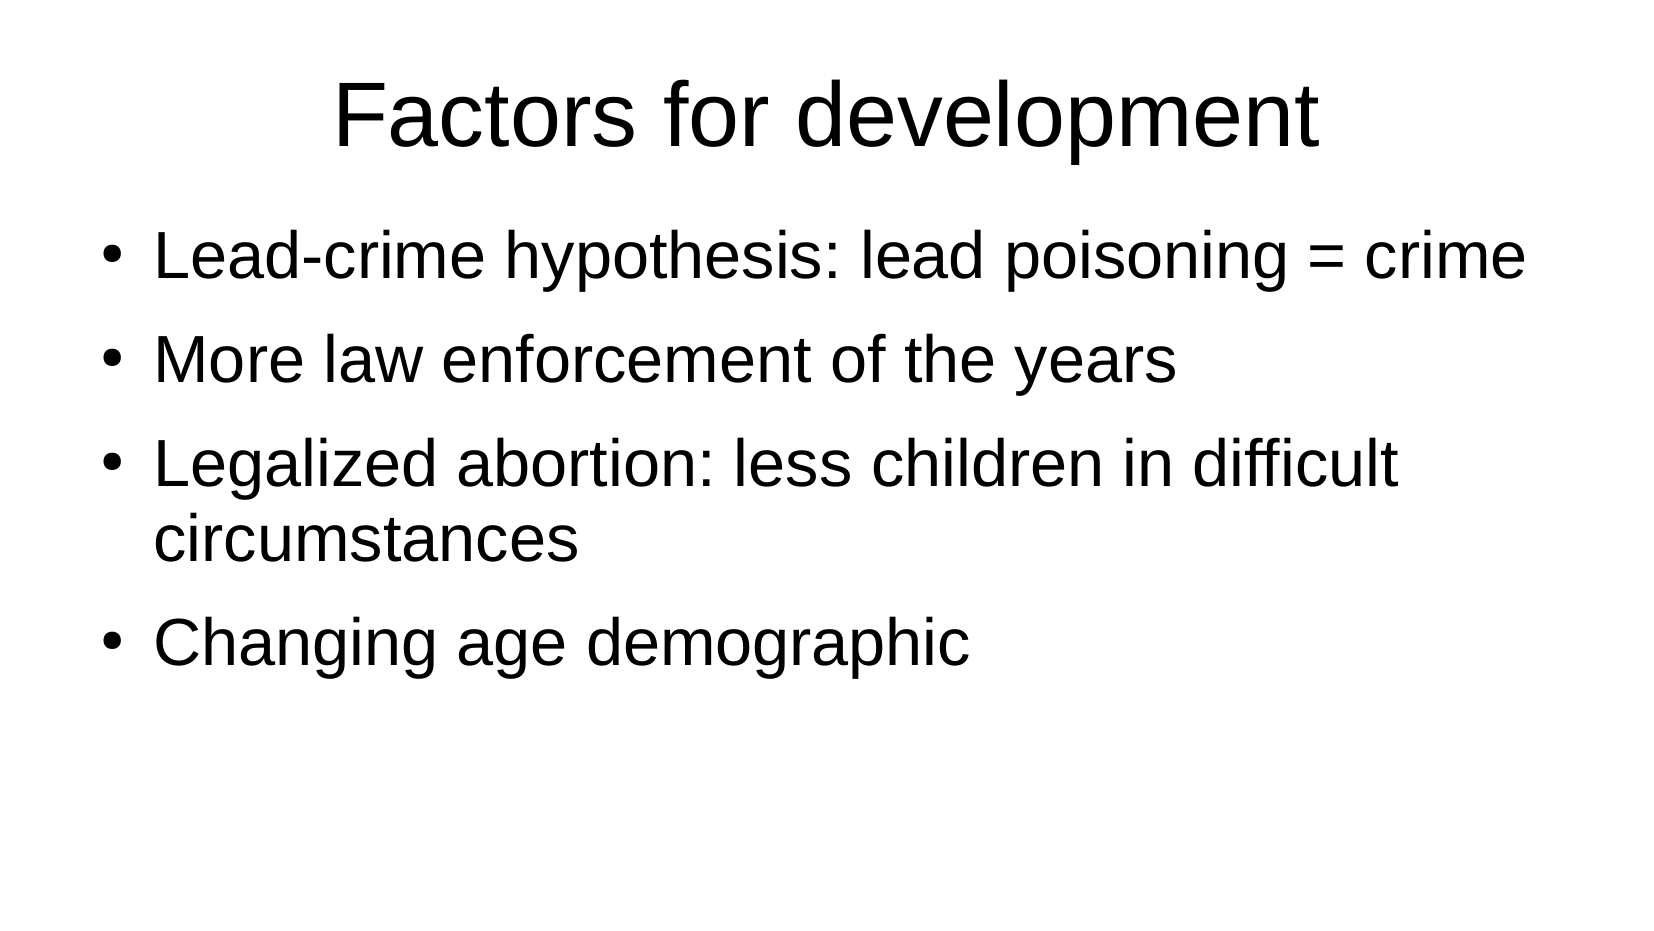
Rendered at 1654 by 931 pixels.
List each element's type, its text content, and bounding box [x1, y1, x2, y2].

title Factors for development [82, 37, 1571, 193]
list Lead-crime hypothesis: lead poisoning = crime More law enforcement of the years Legalized abortion: less children in difficult circumstances Changing age demographic [82, 217, 1571, 758]
